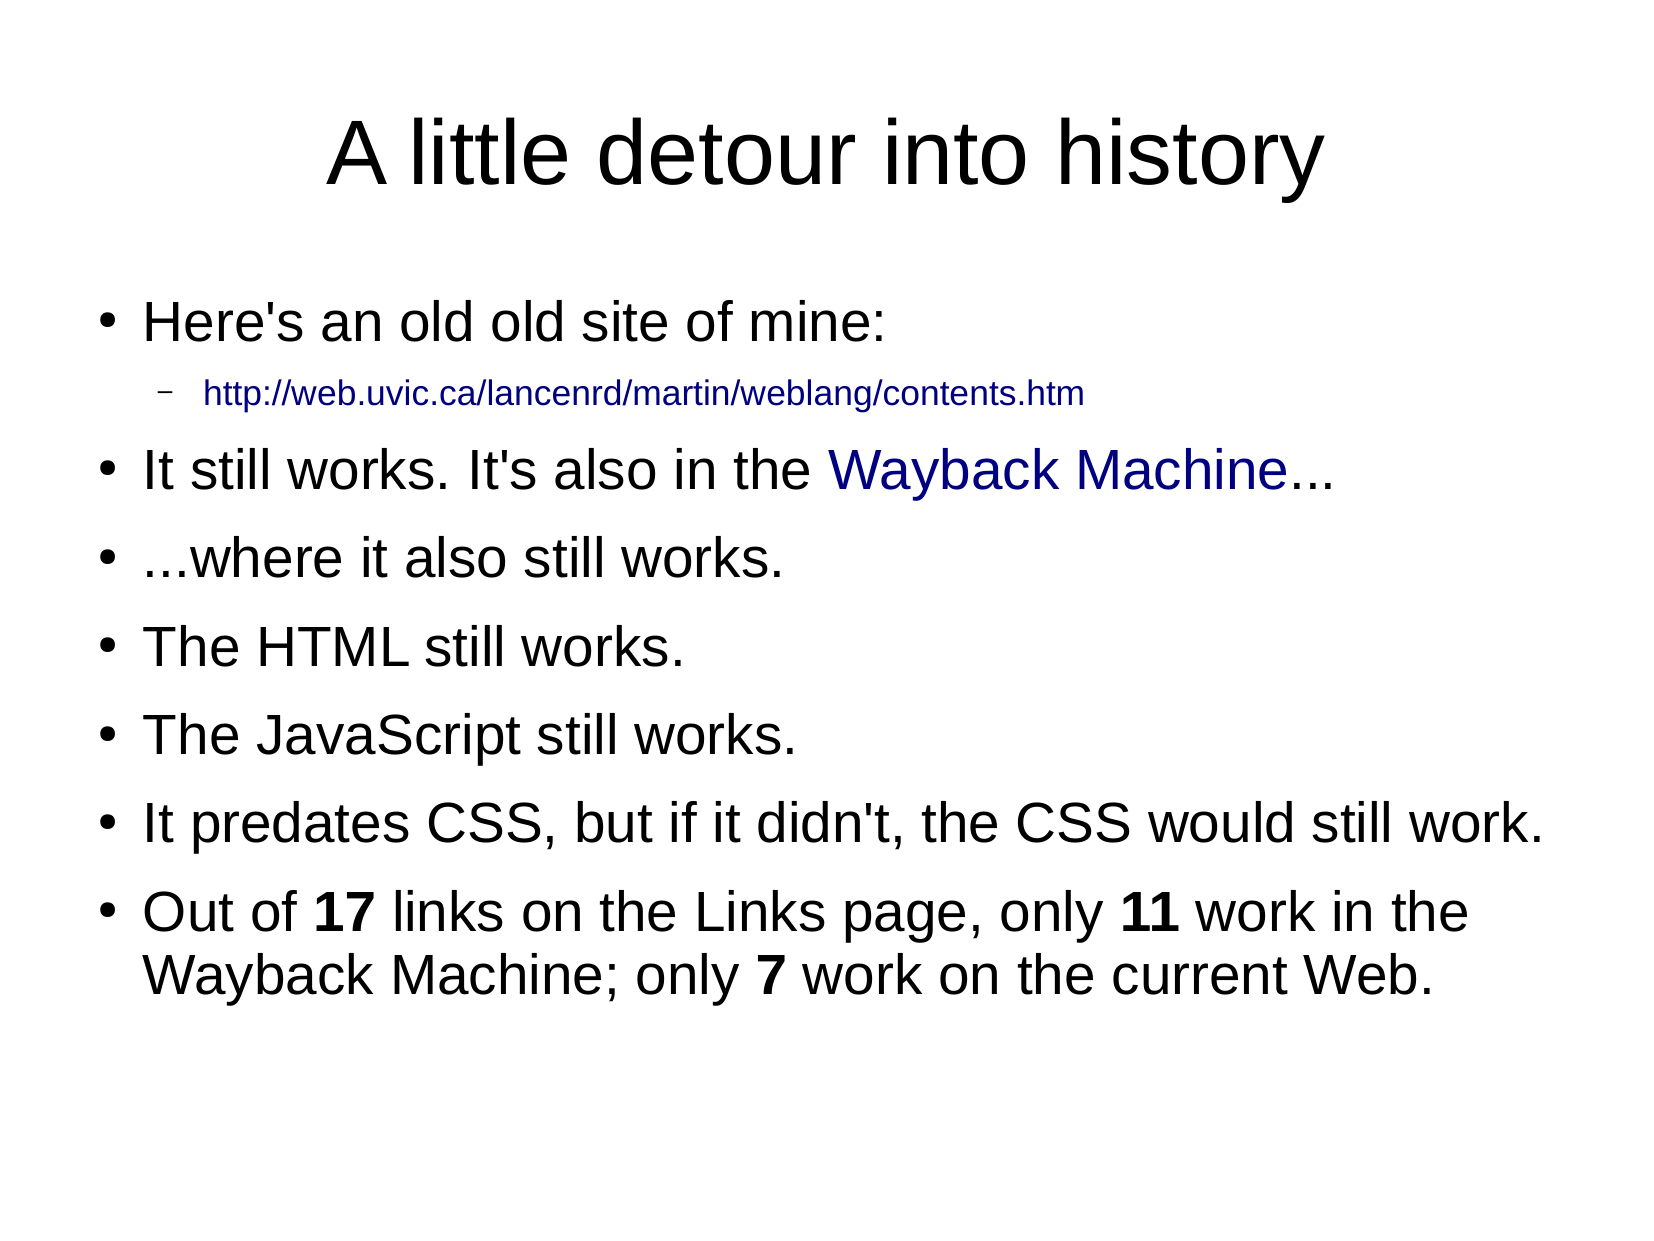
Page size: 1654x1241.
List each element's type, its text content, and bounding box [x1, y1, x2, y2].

title A little detour into history [82, 49, 1571, 257]
list Here's an old old site of mine: http://web.uvic.ca/lancenrd/martin/weblang/contents.htm It still works. It's also in the Wayback Machine... ...where it also still works. The HTML still works. The JavaScript still works. It predates CSS, but if it didn't, the CSS would still work. Out of 17 links on the Links page, only 11 work in the Wayback Machine; only 7 work on the current Web. [82, 290, 1571, 1010]
